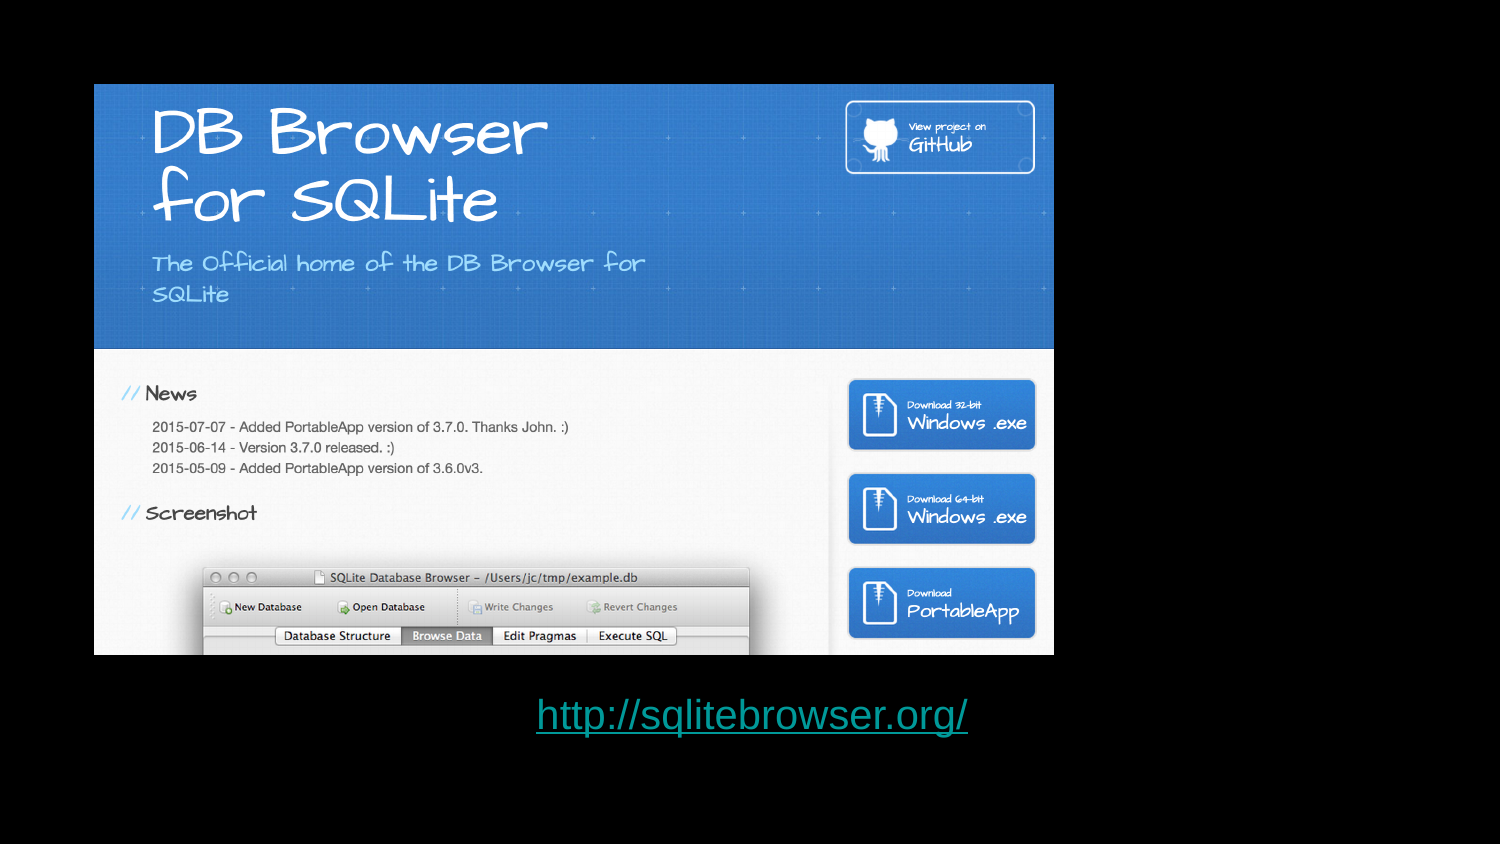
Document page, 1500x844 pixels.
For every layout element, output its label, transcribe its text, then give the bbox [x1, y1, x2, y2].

title SQLite Browser [0, 71, 1286, 235]
picture [94, 84, 1054, 655]
text_box http://sqlitebrowser.org/ [144, 677, 1360, 749]
